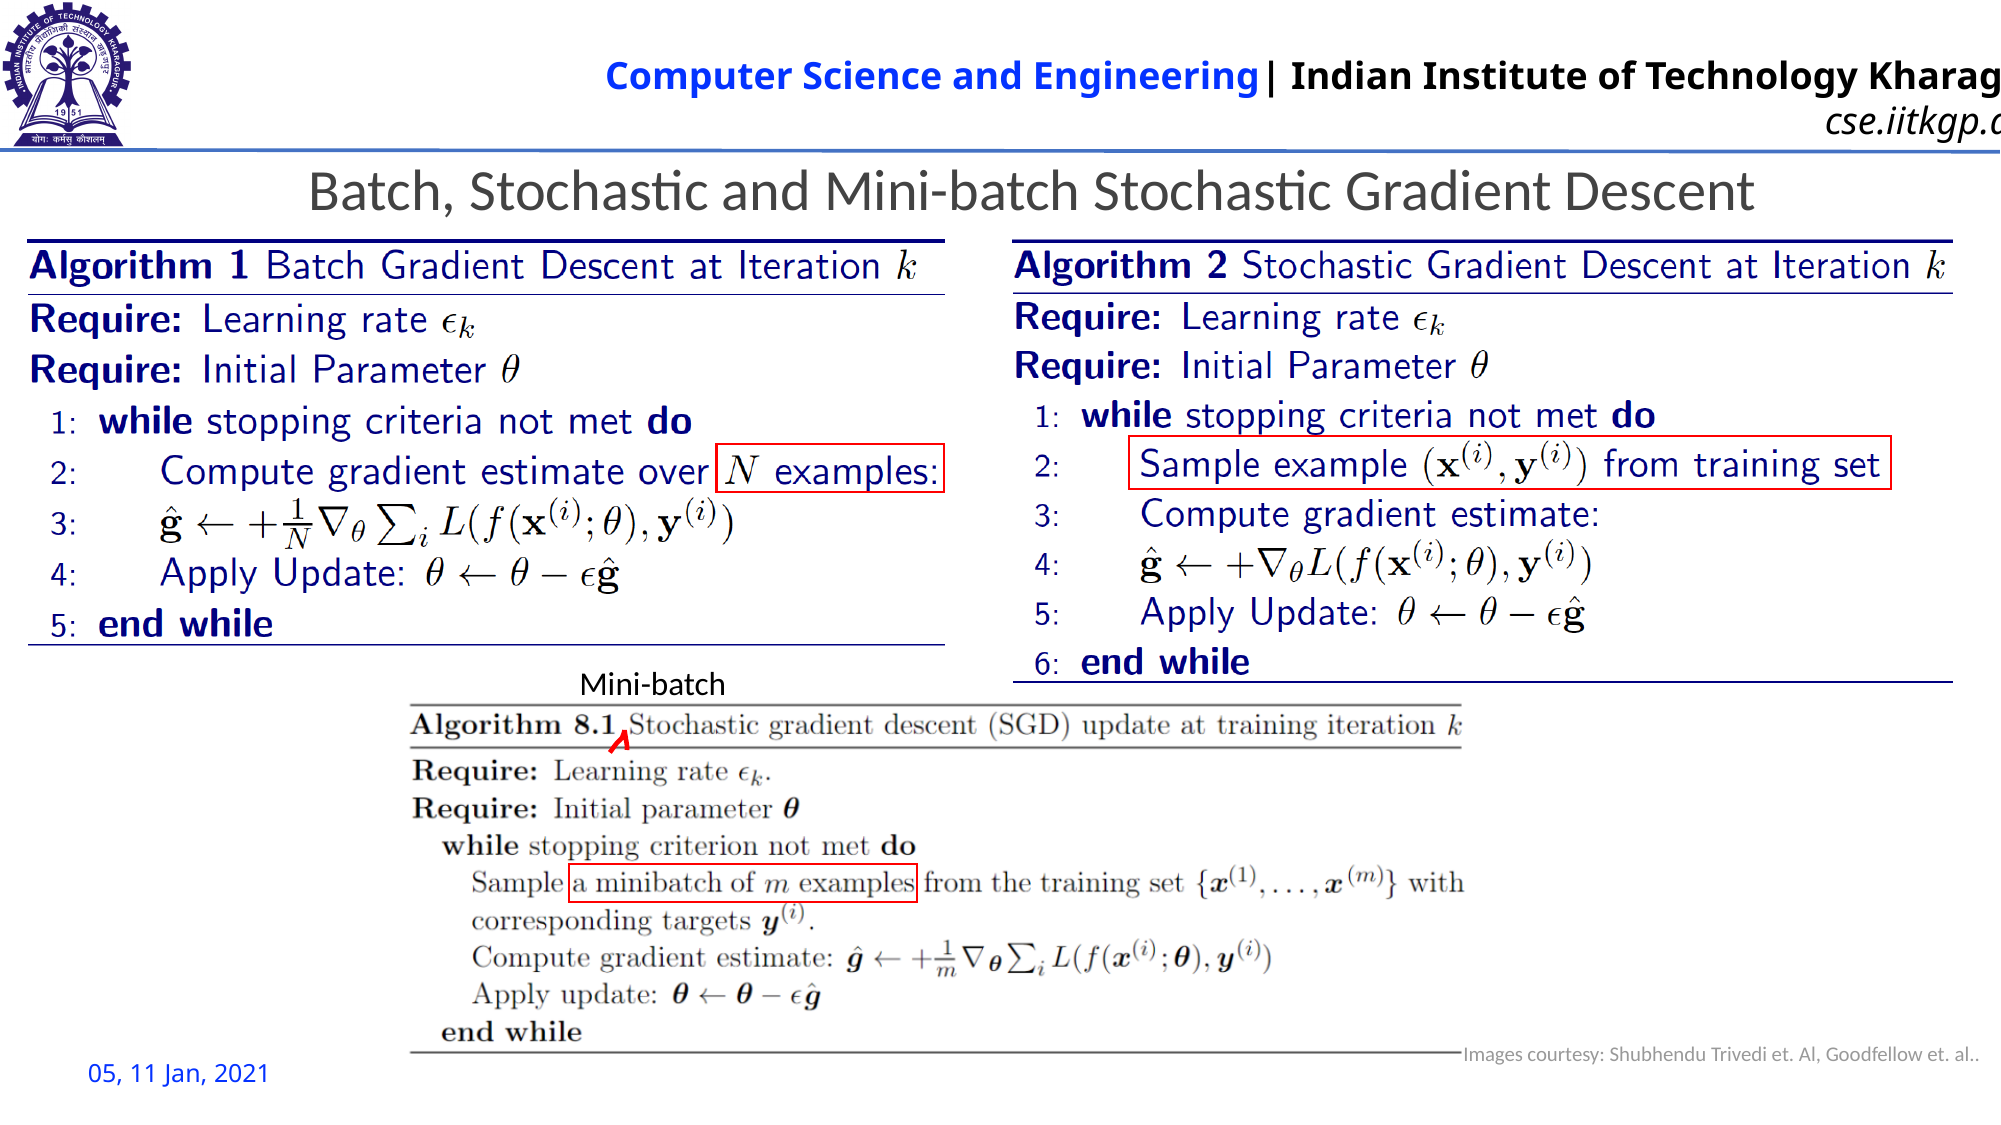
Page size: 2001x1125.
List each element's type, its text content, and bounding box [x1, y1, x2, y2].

text_box Images courtesy: Shubhendu Trivedi et. Al, Goodfellow et. al.. [1448, 1025, 2000, 1080]
picture [1005, 231, 1953, 689]
picture [17, 231, 945, 653]
text_box Mini-batch [564, 655, 742, 710]
slide_number 05, 11 Jan, 2021 [72, 1042, 331, 1103]
picture [718, 445, 943, 491]
picture [2, 2, 131, 147]
text_box Batch, Stochastic and Mini-batch Stochastic Gradient Descent [157, 136, 1909, 232]
picture [397, 691, 1471, 1065]
